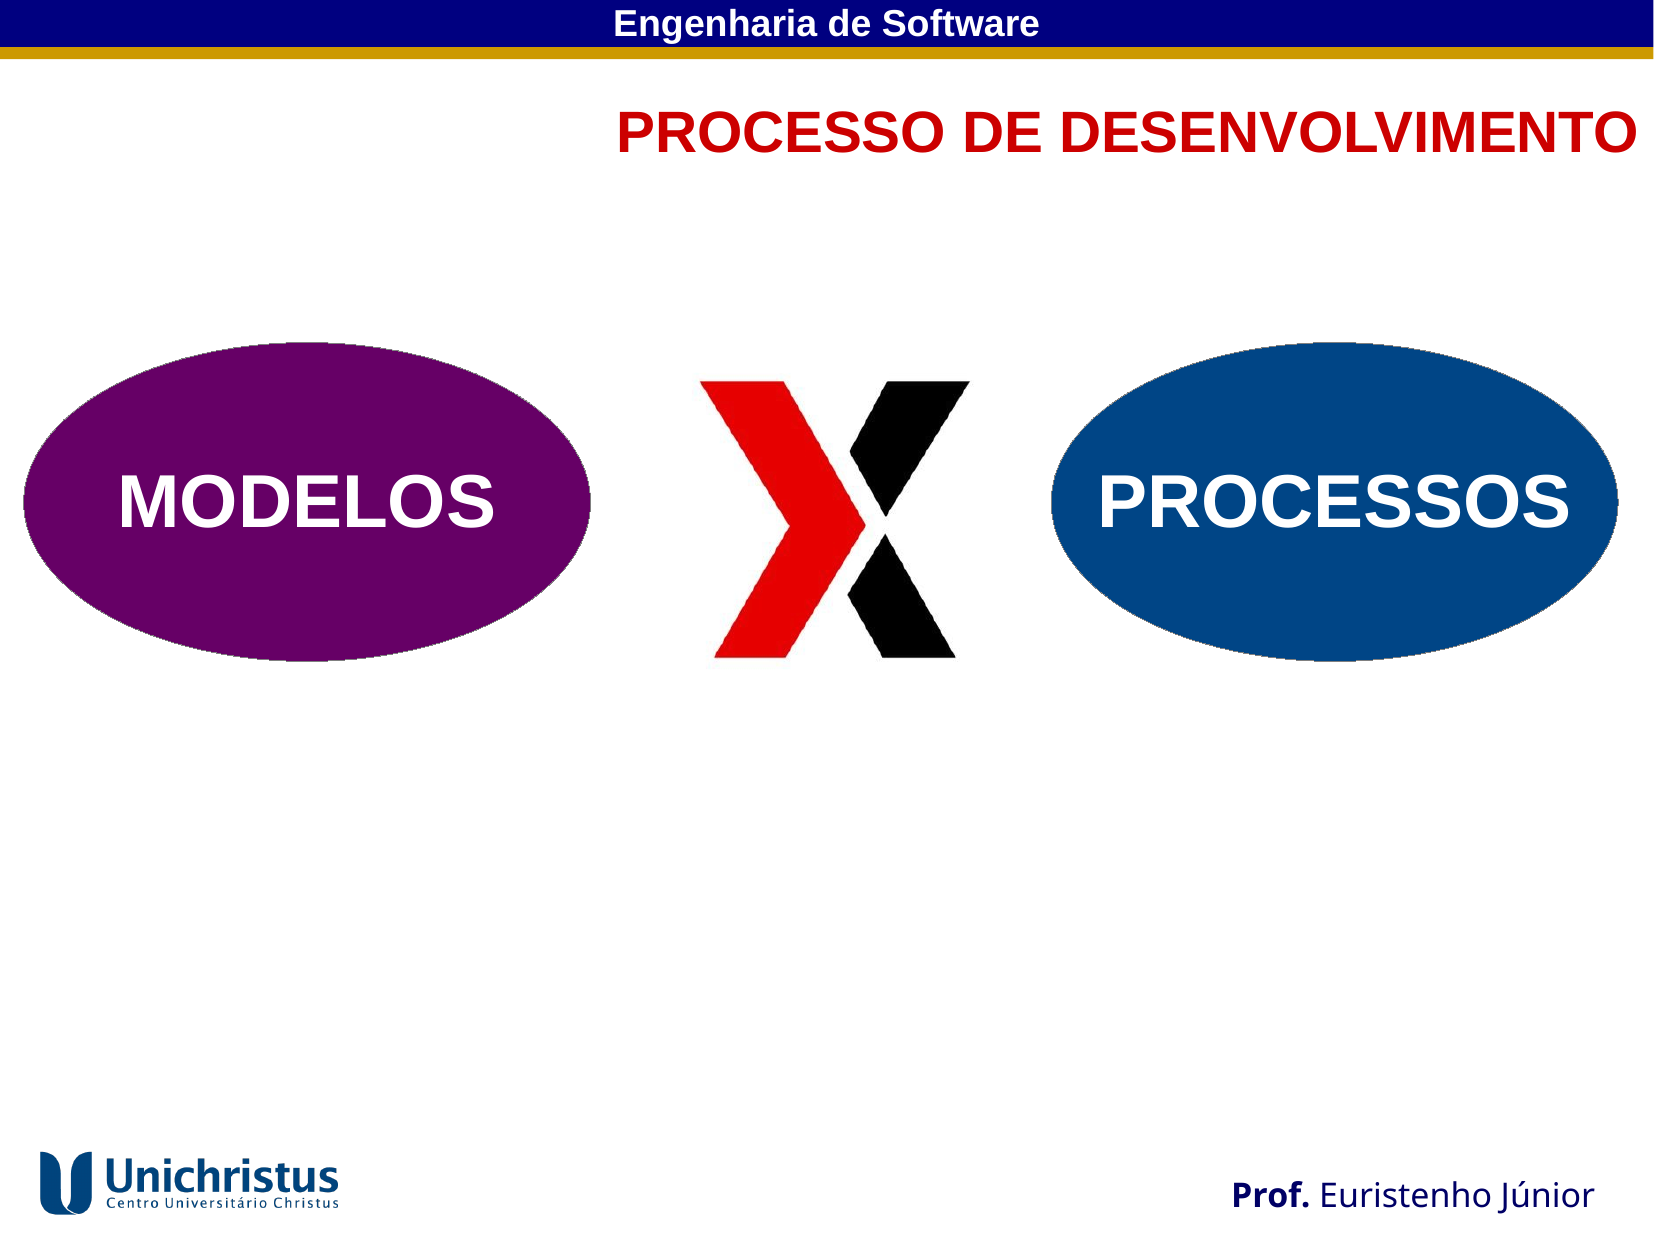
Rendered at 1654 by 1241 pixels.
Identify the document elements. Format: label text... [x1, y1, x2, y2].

text_box MODELOS [23, 342, 591, 662]
picture [663, 344, 1016, 697]
text_box [0, 47, 1654, 60]
picture [35, 1148, 343, 1217]
text_box PROCESSOS [1051, 342, 1619, 662]
text_box PROCESSO DE DESENVOLVIMENTO [601, 92, 1654, 173]
text_box Engenharia de Software [0, 0, 1654, 47]
text_box Prof. Euristenho Júnior [1216, 1163, 1654, 1224]
